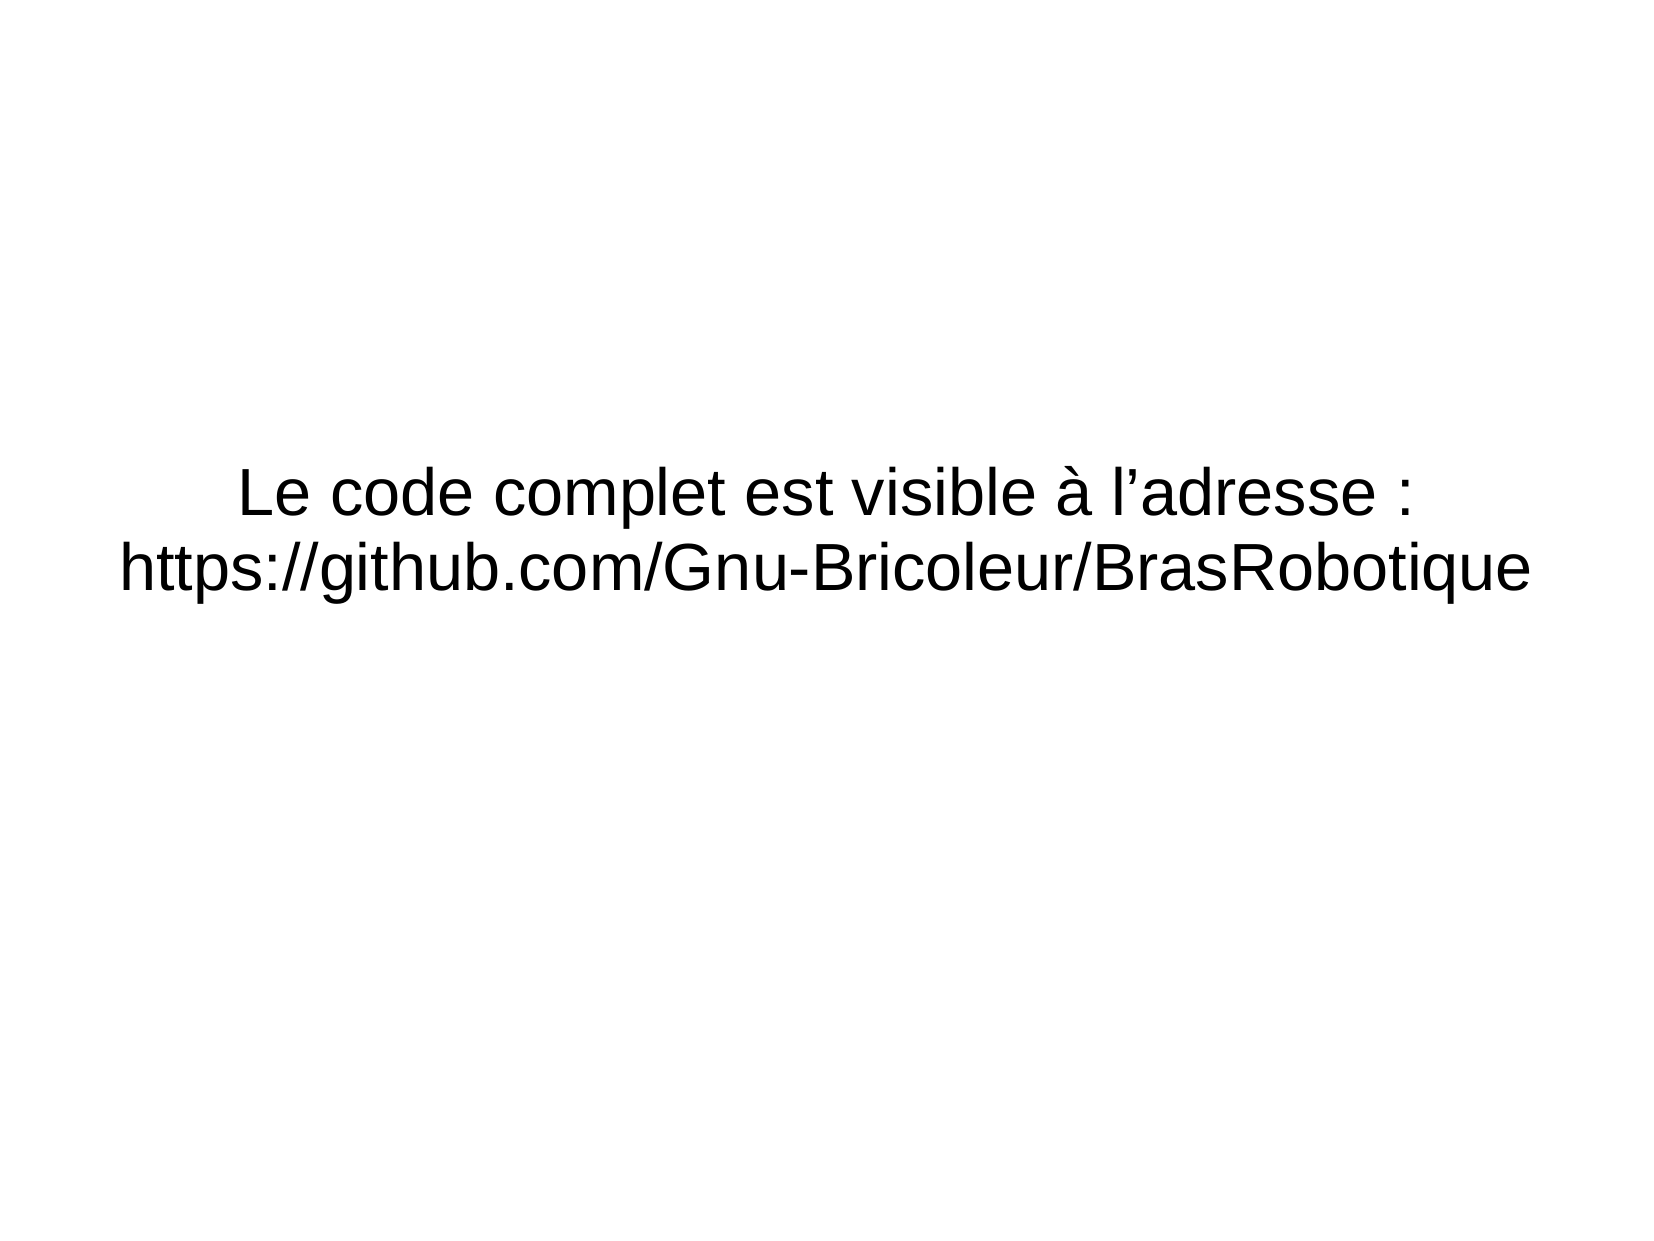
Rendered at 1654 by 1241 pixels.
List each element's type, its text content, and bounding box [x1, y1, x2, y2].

subtitle Le code complet est visible à l’adresse : https://github.com/Gnu-Bricoleur/BrasRobotique [82, 49, 1571, 1010]
